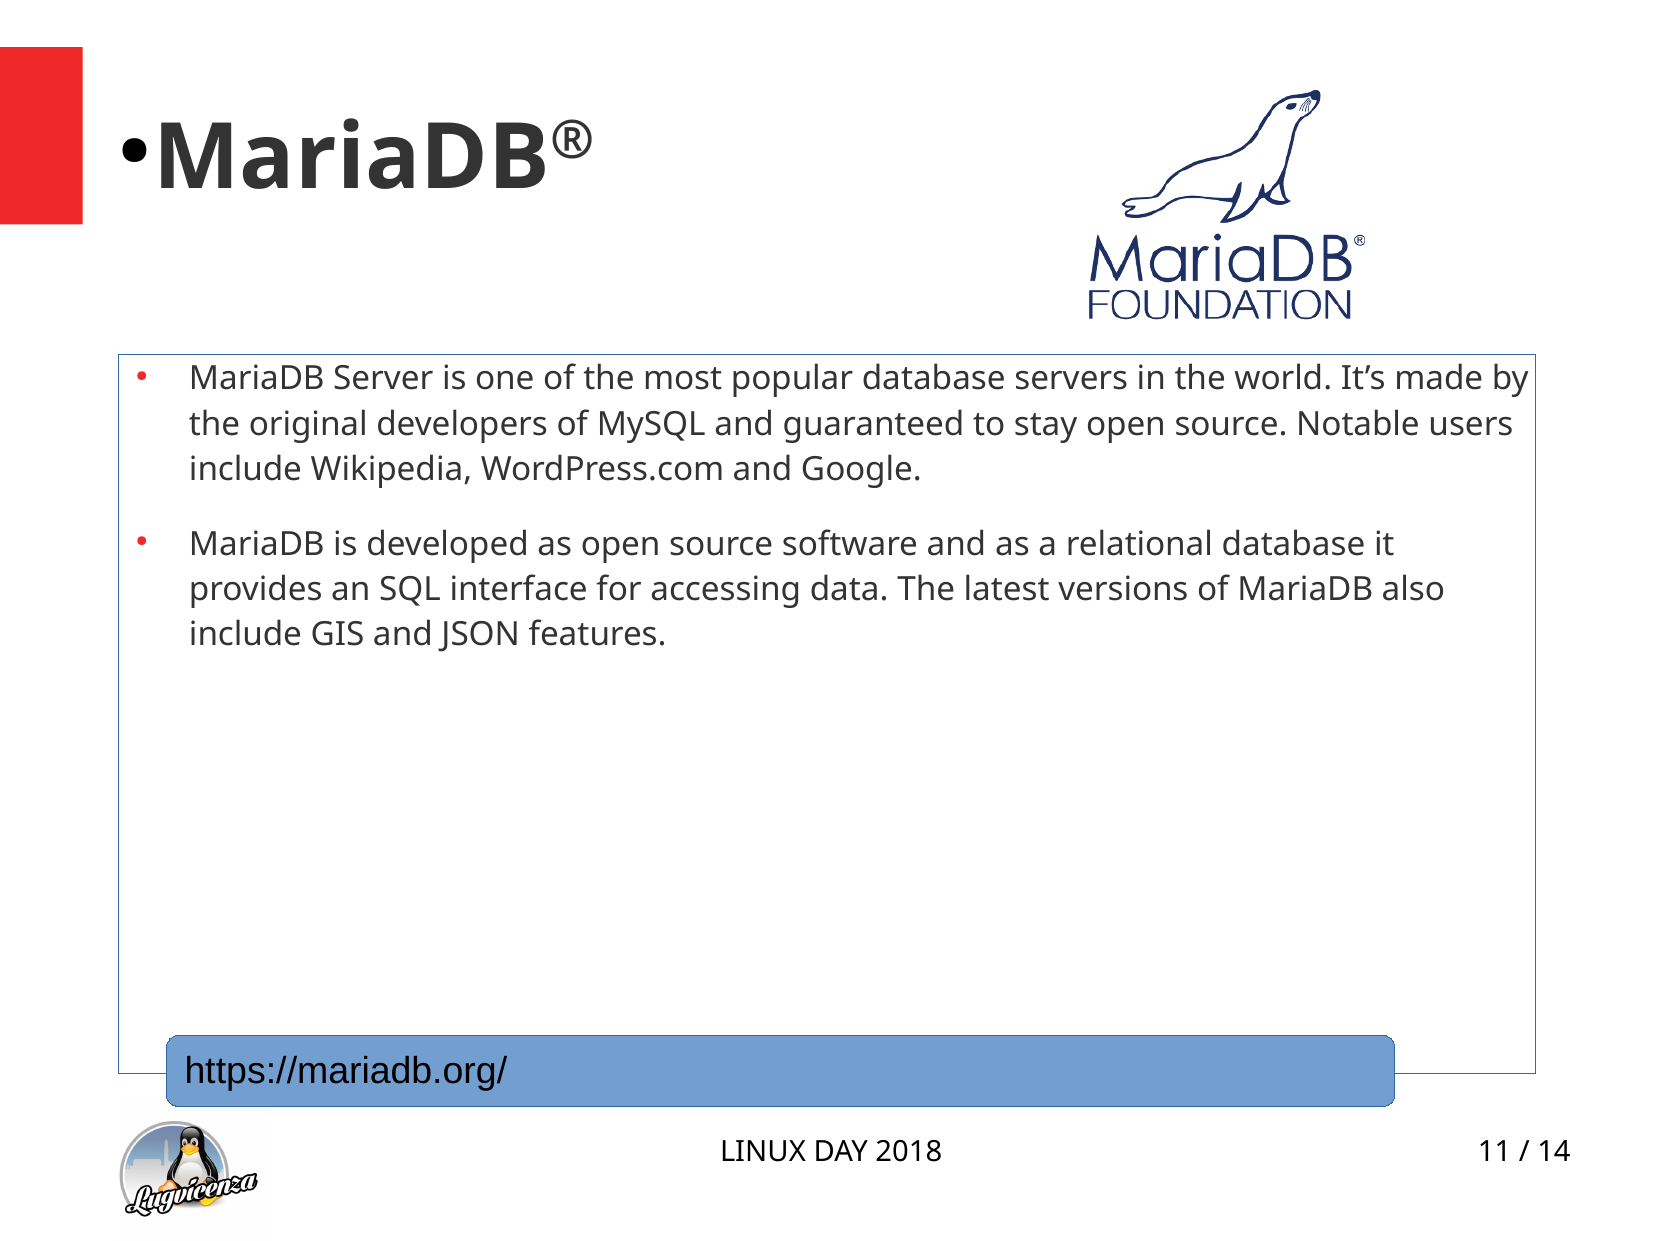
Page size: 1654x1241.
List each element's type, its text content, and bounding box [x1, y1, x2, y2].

title MariaDB® [118, 49, 1571, 257]
text_box https://mariadb.org/ [166, 1035, 1395, 1107]
picture [1086, 90, 1365, 331]
list MariaDB Server is one of the most popular database servers in the world. It’s made by the original developers of MySQL and guaranteed to stay open source. Notable users include Wikipedia, WordPress.com and Google. MariaDB is developed as open source software and as a relational database it provides an SQL interface for accessing data. The latest versions of MariaDB also include GIS and JSON features. [118, 354, 1536, 1074]
picture [118, 1097, 266, 1241]
